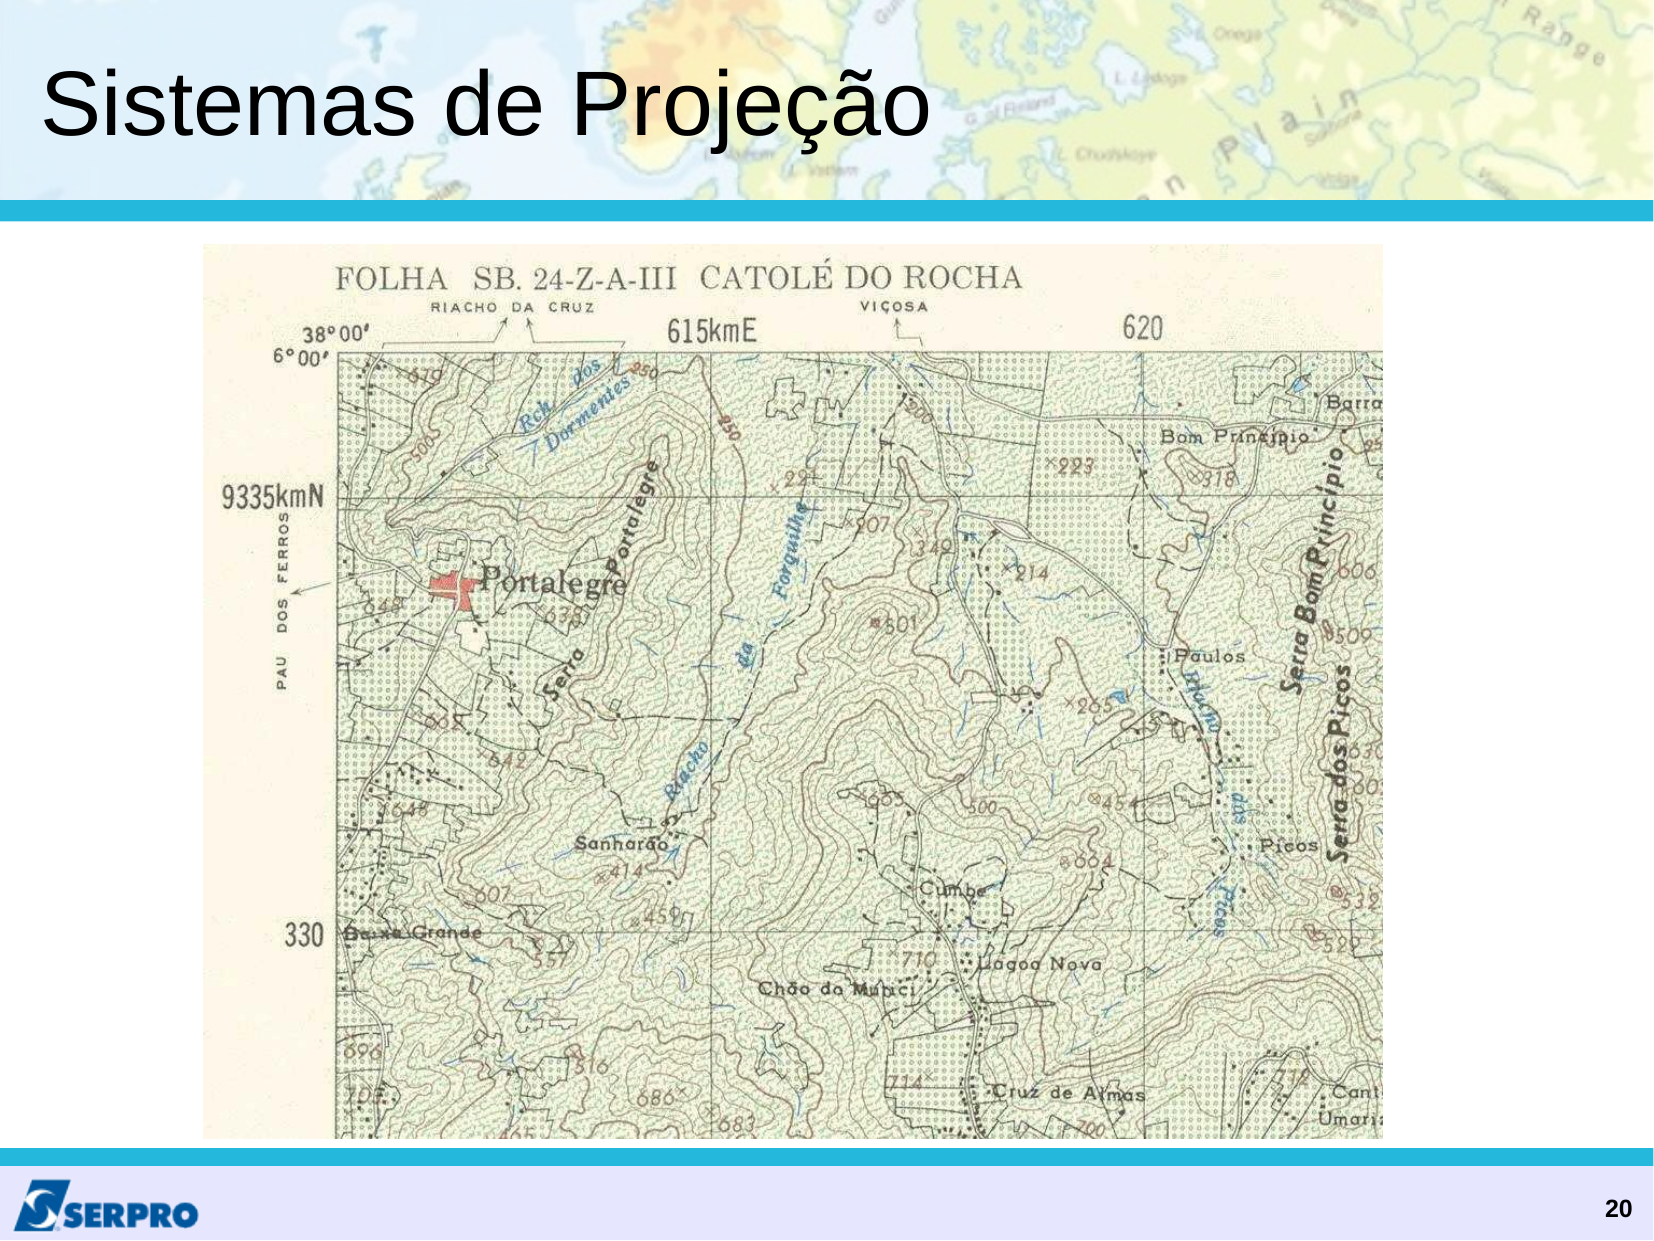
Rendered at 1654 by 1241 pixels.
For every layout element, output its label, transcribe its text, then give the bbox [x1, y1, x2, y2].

title Sistemas de Projeção [40, 49, 1614, 159]
picture [203, 244, 1383, 1139]
picture [10, 1177, 201, 1235]
